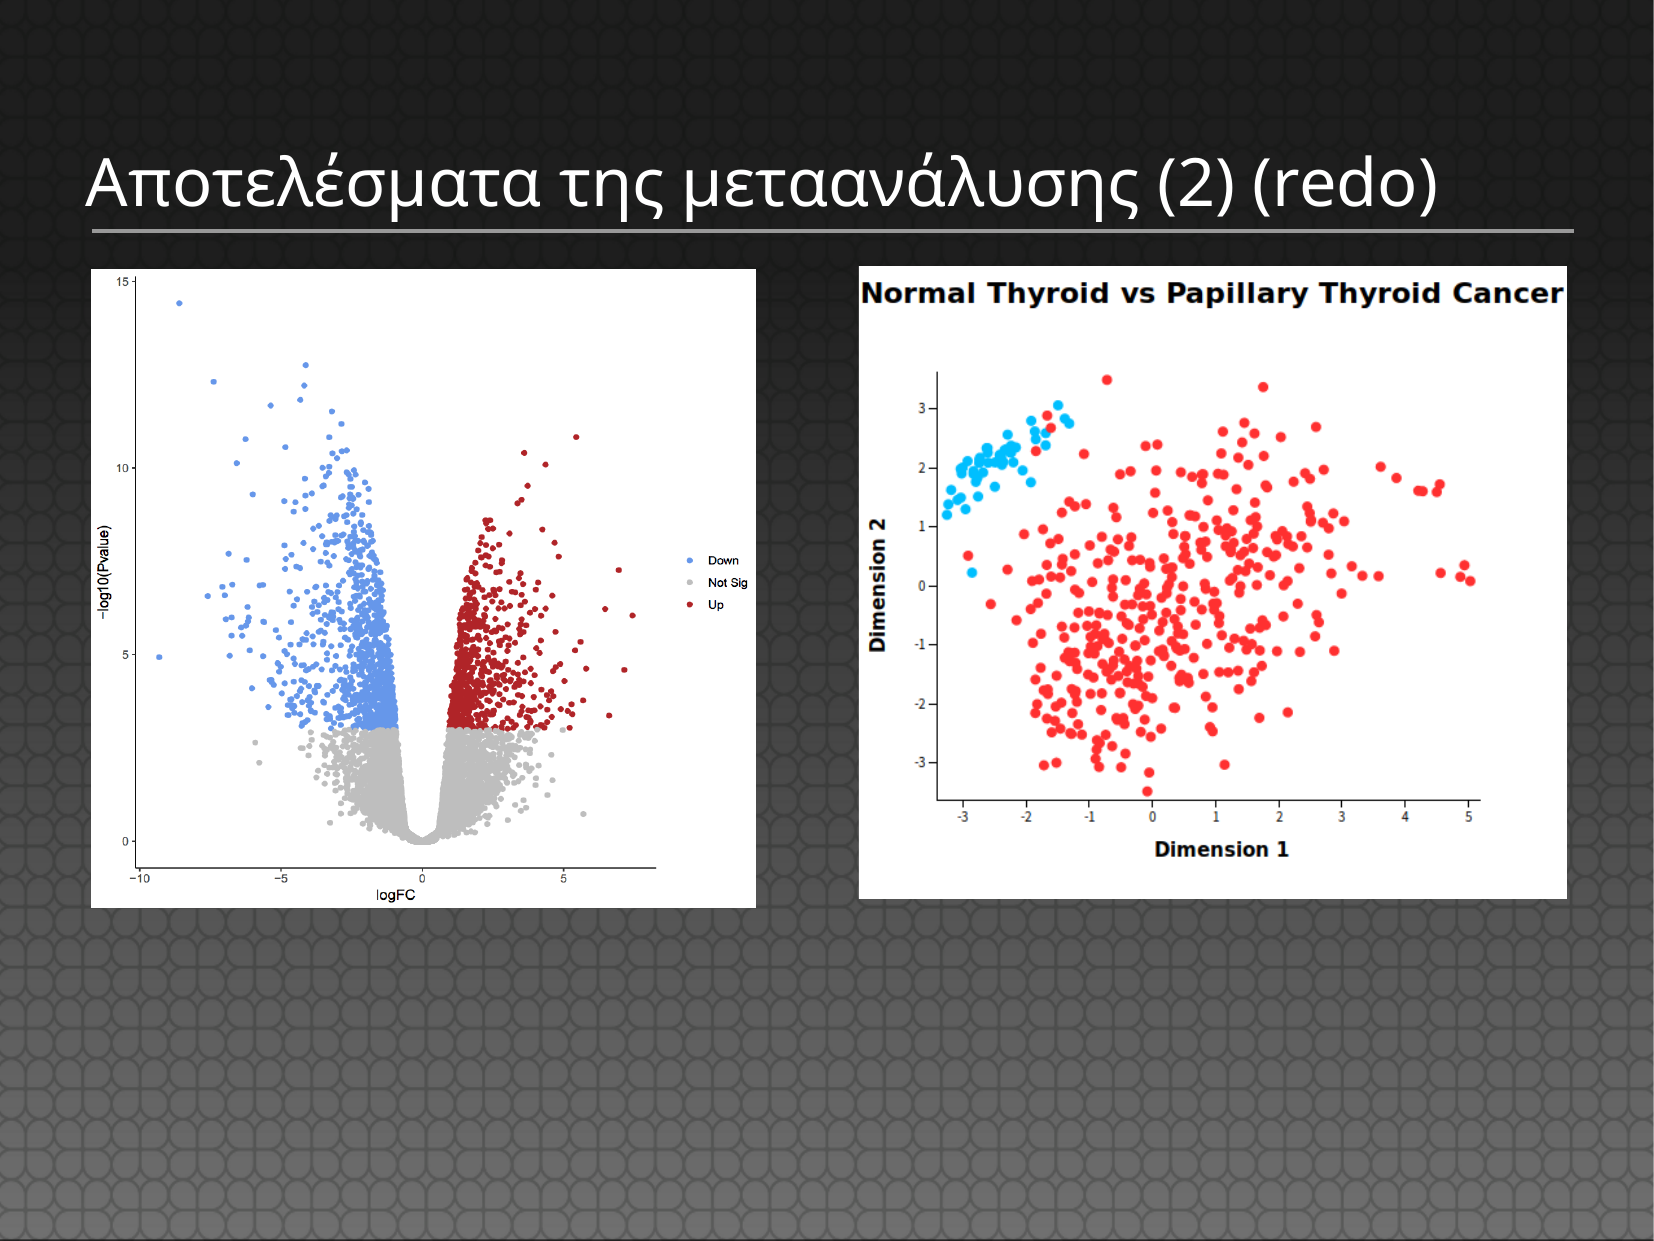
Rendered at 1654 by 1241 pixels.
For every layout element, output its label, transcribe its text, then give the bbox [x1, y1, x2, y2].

title Αποτελέσματα της μεταανάλυσης (2) (redo) [85, 112, 1575, 249]
picture [0, 0, 1654, 1241]
